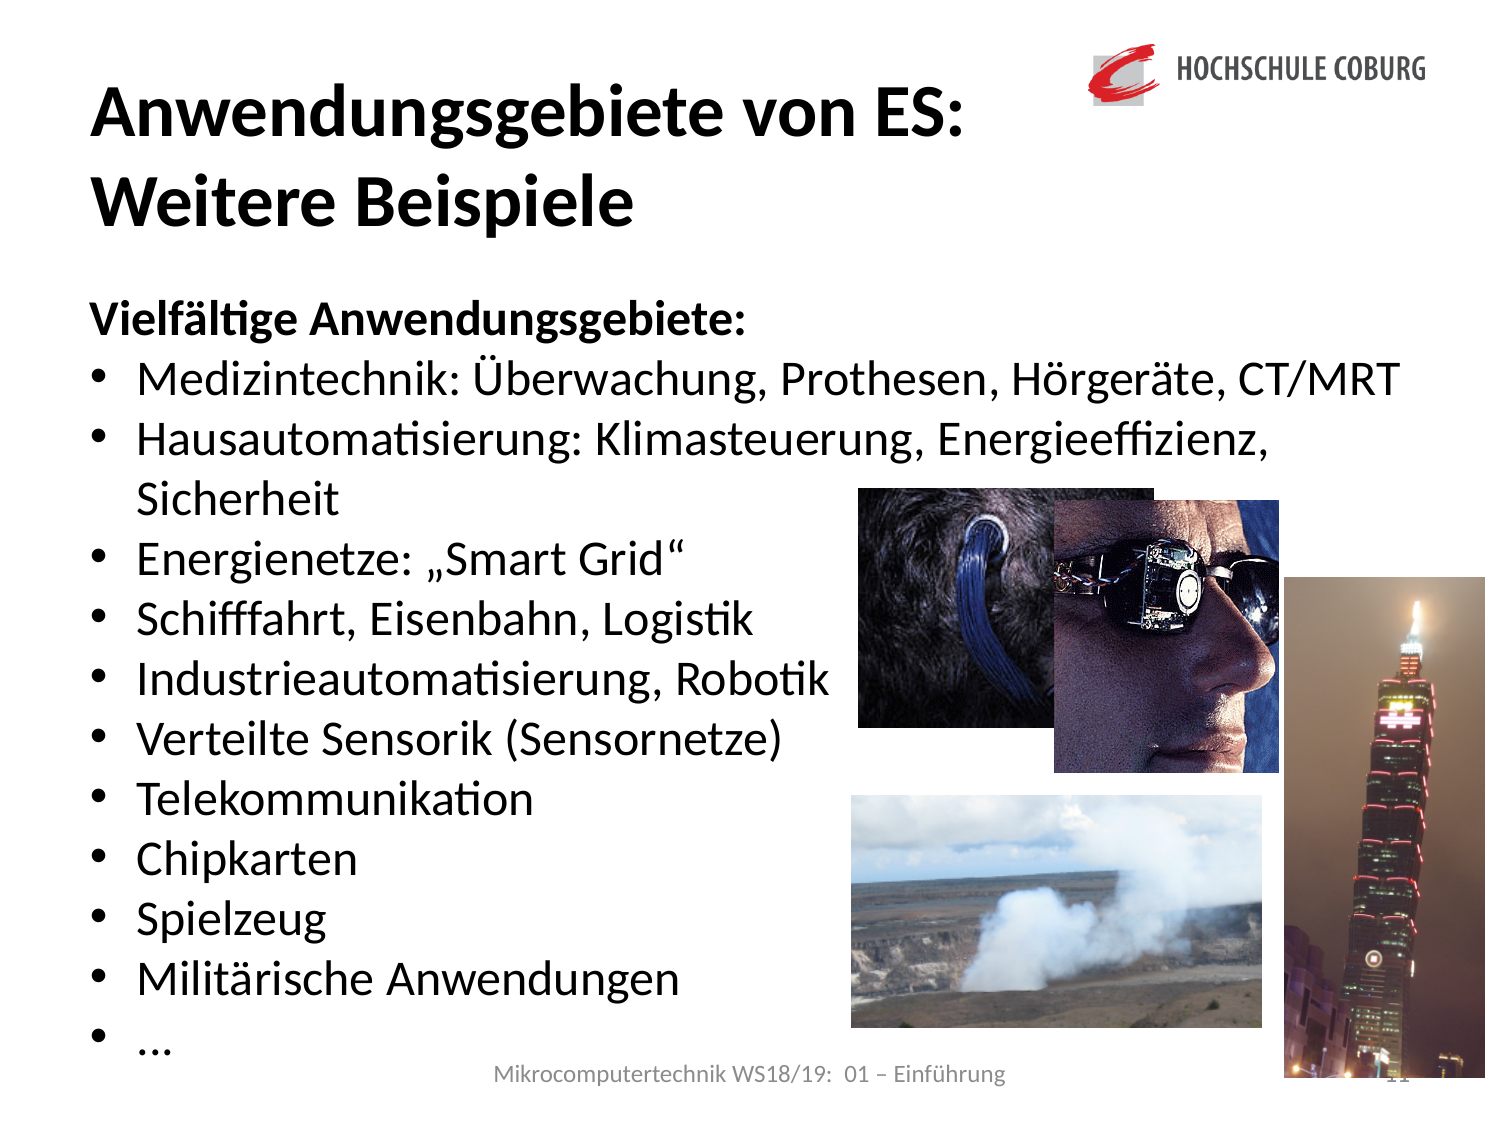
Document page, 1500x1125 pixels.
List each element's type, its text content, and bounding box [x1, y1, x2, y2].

text_box Vielfältige Anwendungsgebiete: Medizintechnik: Überwachung, Prothesen, Hörgeräte, CT/MRT Hausautomatisierung: Klimasteuerung, Energieeffizienz, Sicherheit Energienetze: „Smart Grid“ Schifffahrt, Eisenbahn, Logistik Industrieautomatisierung, Robotik Verteilte Sensorik (Sensornetze) Telekommunikation Chipkarten Spielzeug Militärische Anwendungen ... [75, 277, 1479, 1073]
picture [1088, 44, 1425, 106]
title Anwendungsgebiete von ES: Weitere Beispiele [75, 45, 1425, 259]
picture [858, 488, 1279, 773]
picture [851, 795, 1262, 1028]
picture [1284, 577, 1485, 1078]
slide_number <number> [1074, 1042, 1425, 1103]
